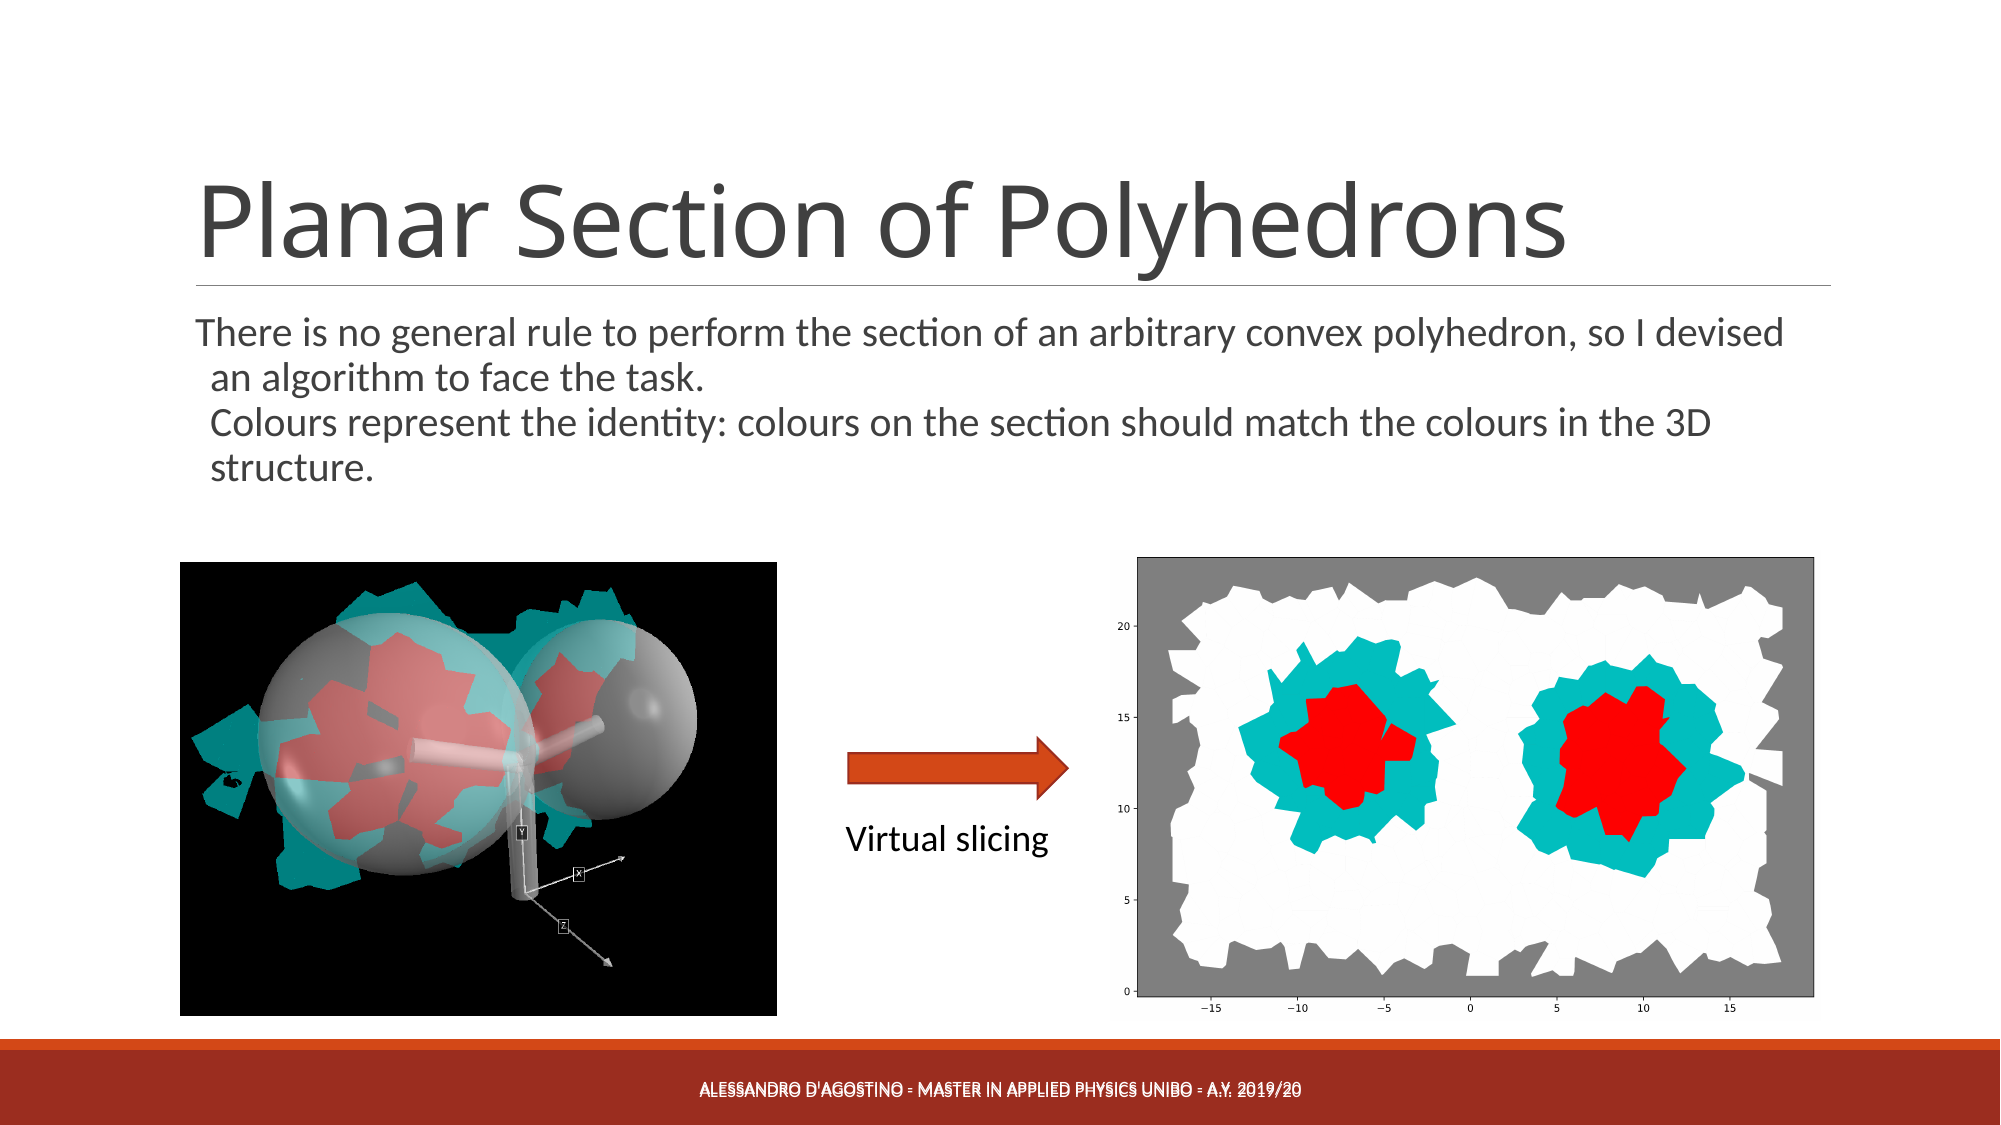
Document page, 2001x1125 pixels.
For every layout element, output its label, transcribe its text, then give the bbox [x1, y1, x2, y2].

text_box [848, 738, 1068, 799]
list There is no general rule to perform the section of an arbitrary convex polyhedron, so I devised an algorithm to face the task. Colours represent the identity: colours on the section should match the colours in the 3D structure. [180, 302, 1831, 563]
text_box Virtual slicing [830, 815, 1068, 876]
picture [1110, 550, 1821, 1021]
title Planar Section of Polyhedrons [180, 47, 1831, 286]
picture [180, 562, 777, 1016]
text_box Alessandro d'Agostino - Master in Applied Physics UniBo - a.y. 2019/20 [604, 1059, 1396, 1120]
